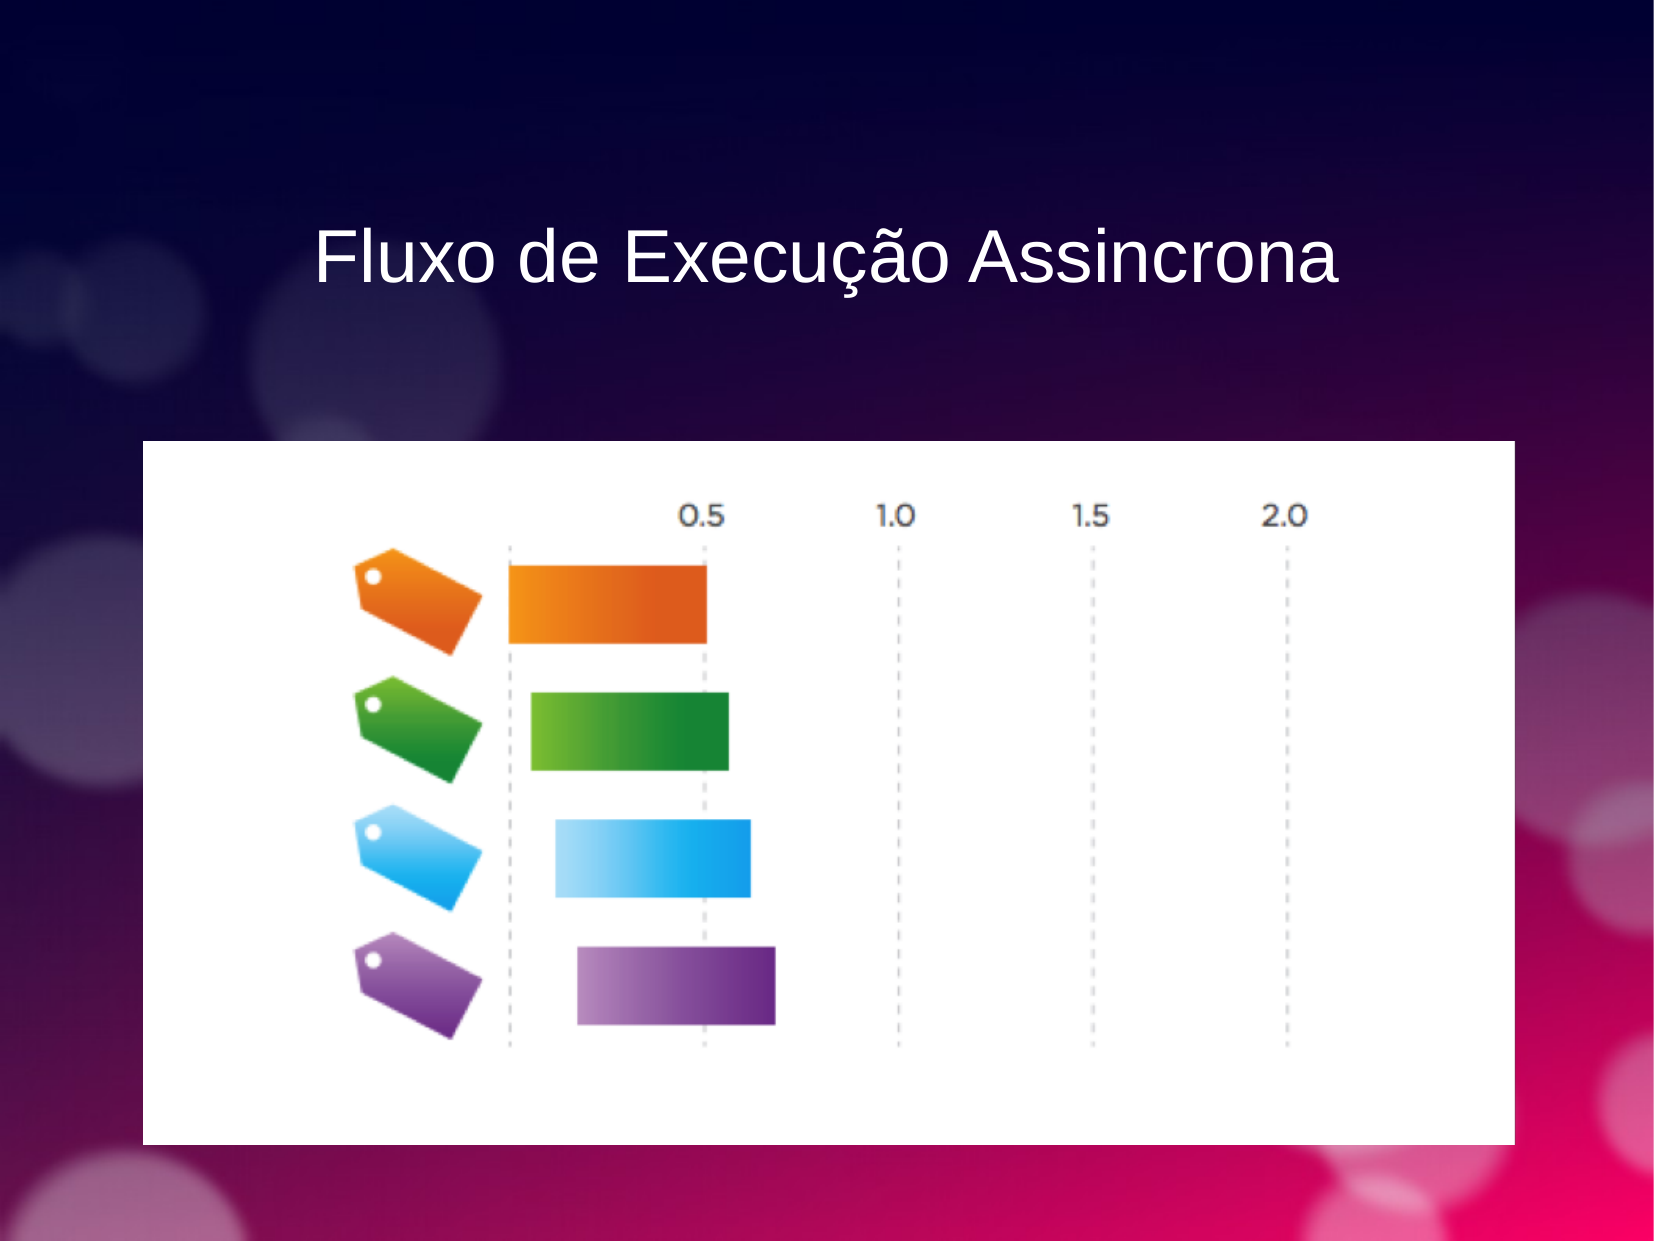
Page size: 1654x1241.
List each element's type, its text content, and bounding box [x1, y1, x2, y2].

title Fluxo de Execução Assincrona [82, 94, 1571, 420]
picture [0, 0, 1654, 1241]
